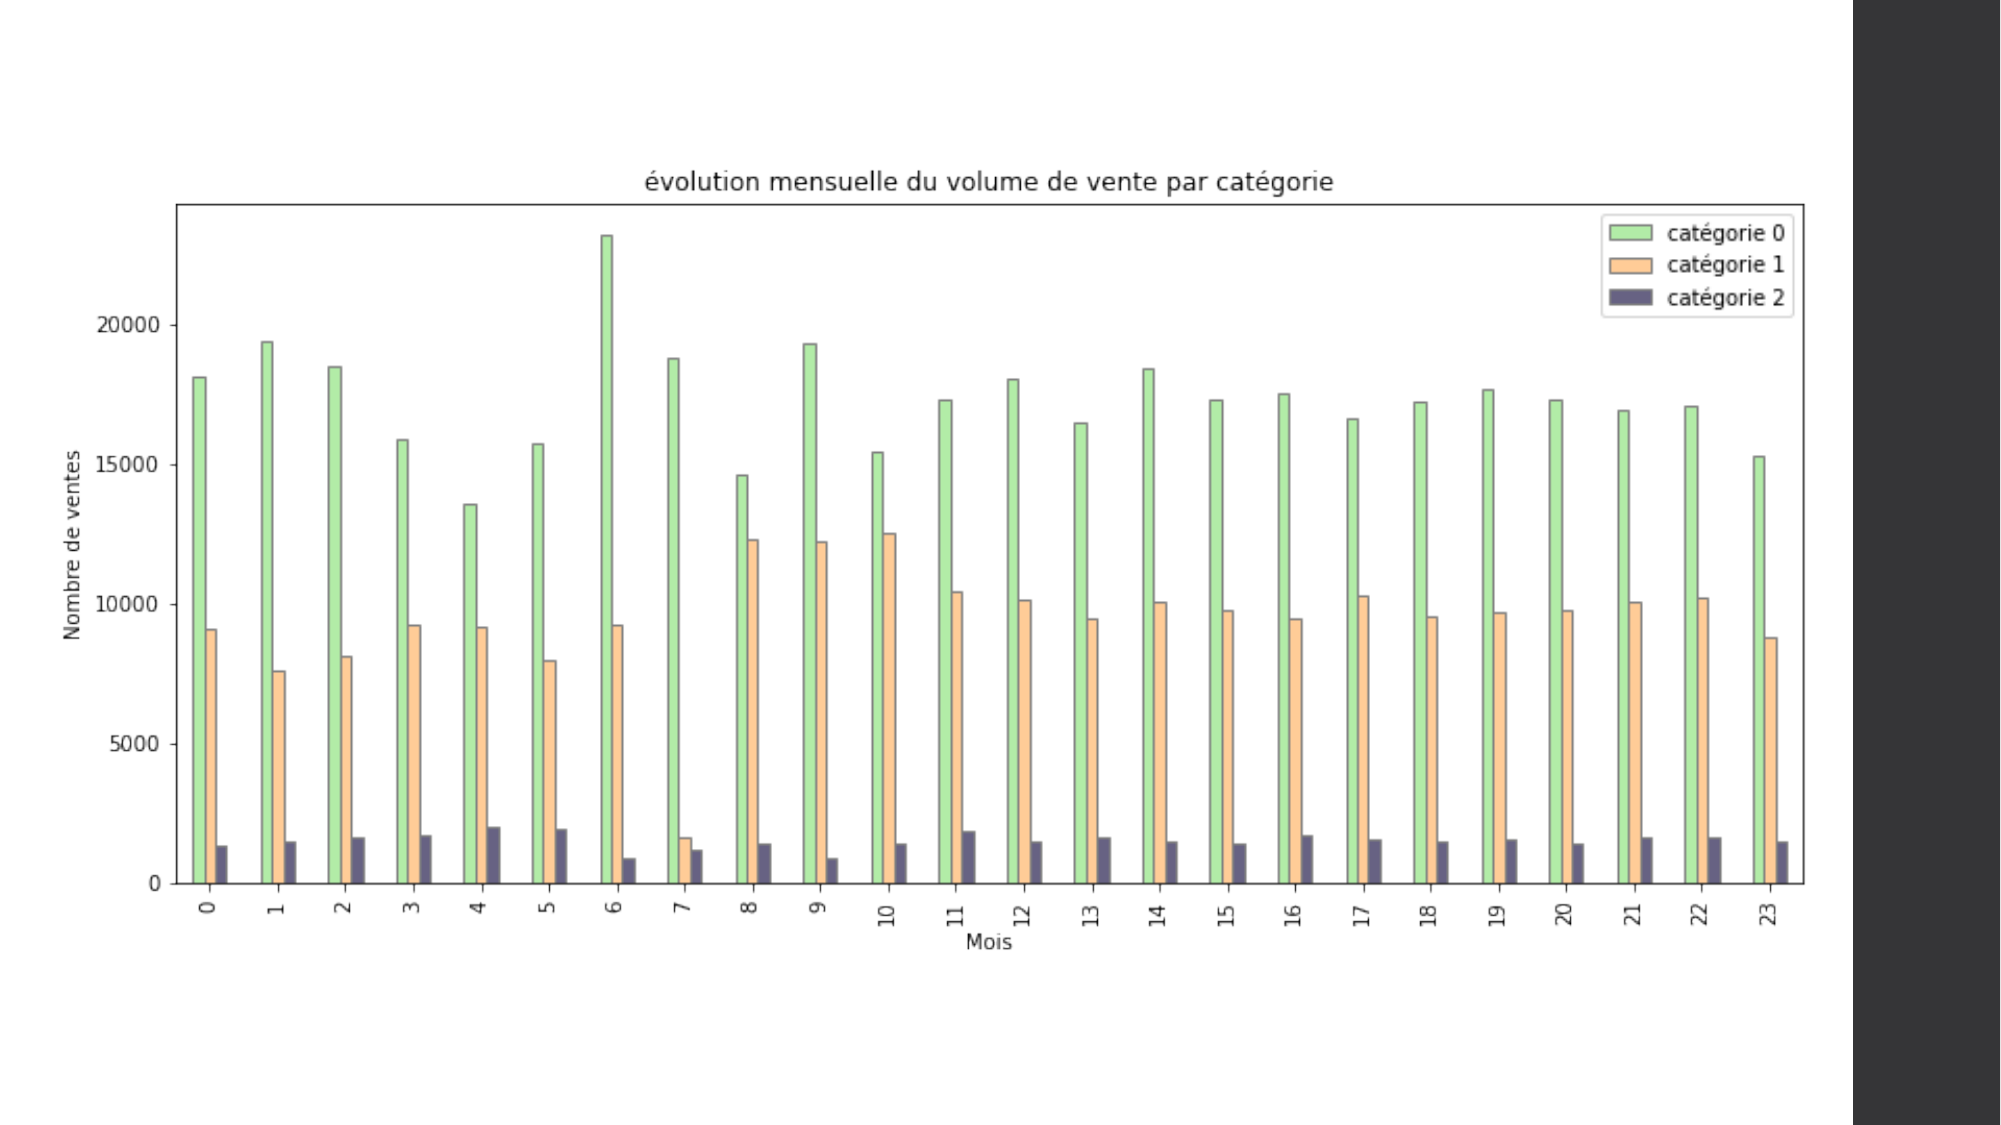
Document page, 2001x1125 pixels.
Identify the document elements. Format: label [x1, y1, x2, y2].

picture [51, 156, 1818, 969]
